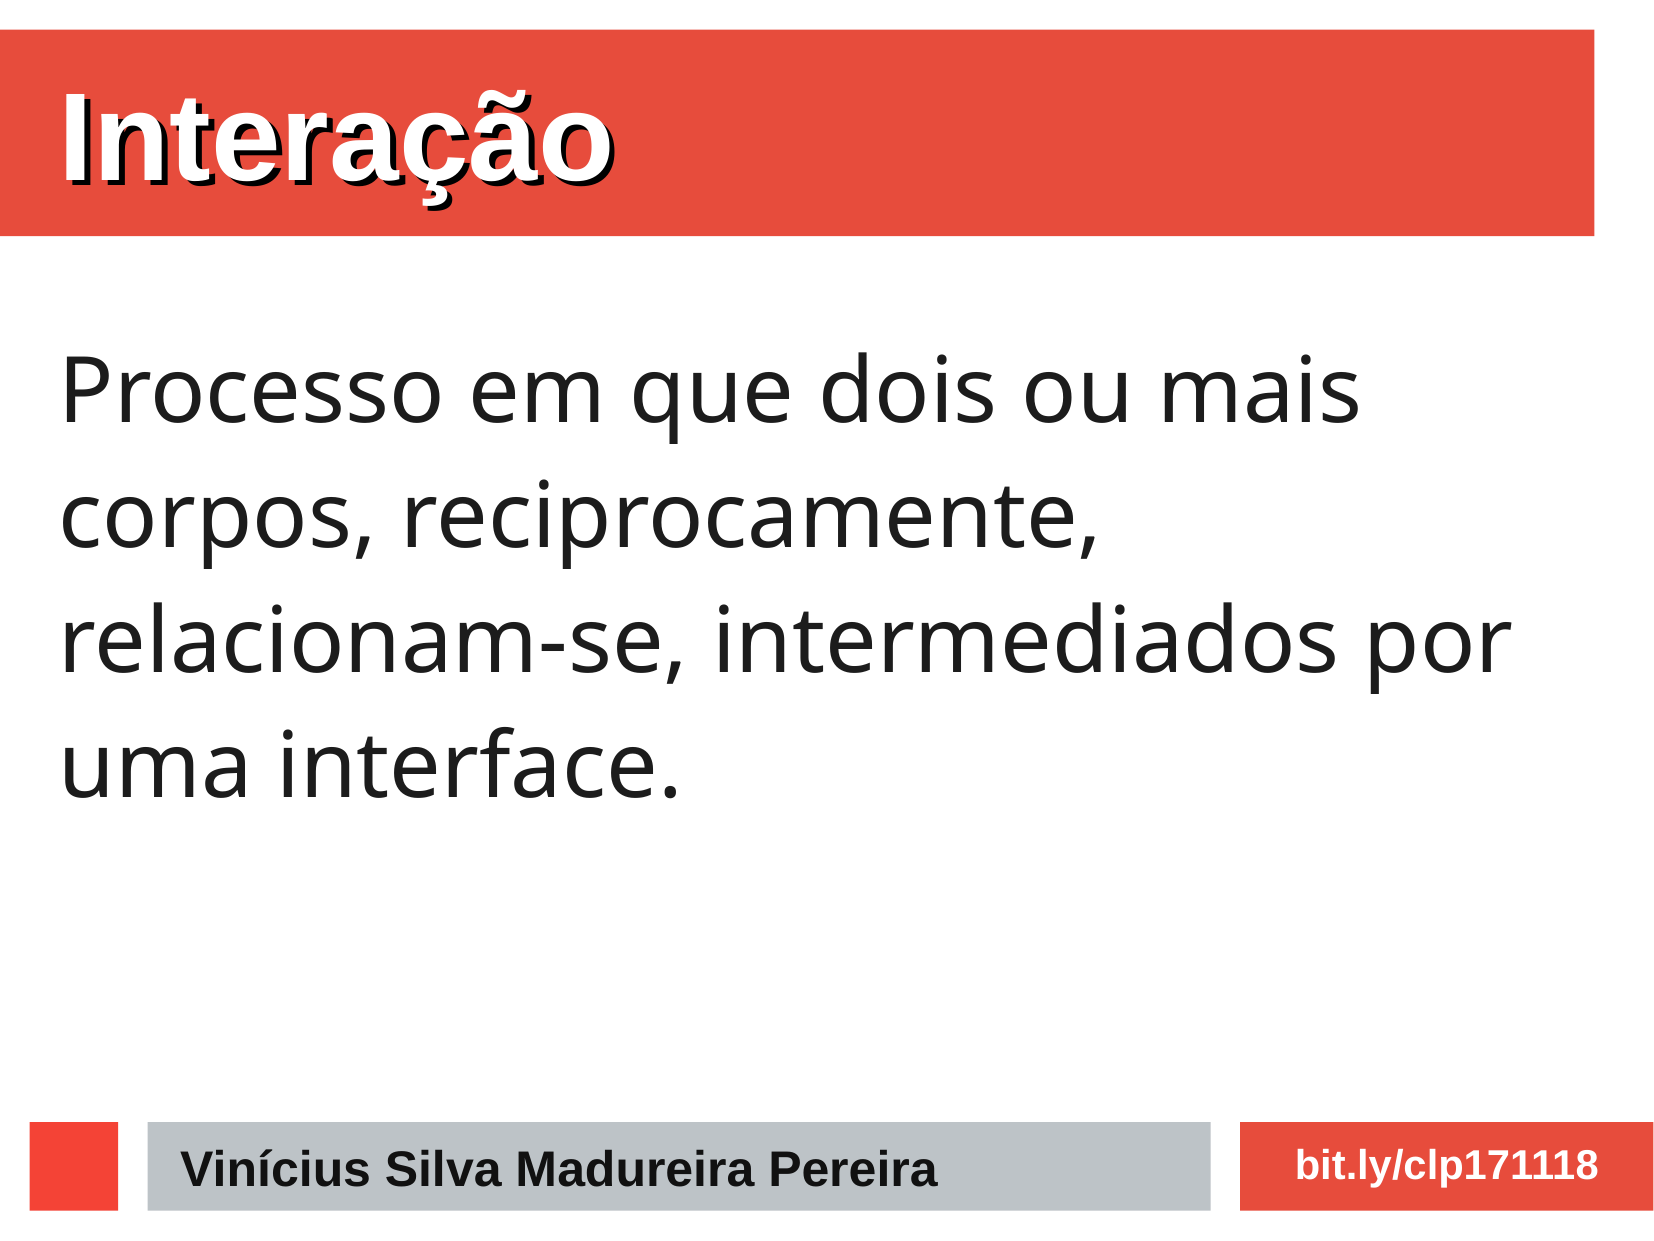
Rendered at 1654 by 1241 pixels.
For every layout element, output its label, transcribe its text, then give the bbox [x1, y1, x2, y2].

text_box Vinícius Silva Madureira Pereira [165, 1133, 1170, 1205]
list Processo em que dois ou mais corpos, reciprocamente, relacionam-se, intermediados por uma interface. [59, 324, 1565, 1093]
title Interação [59, 59, 1595, 207]
text_box bit.ly/clp171118 [1228, 1133, 1654, 1205]
